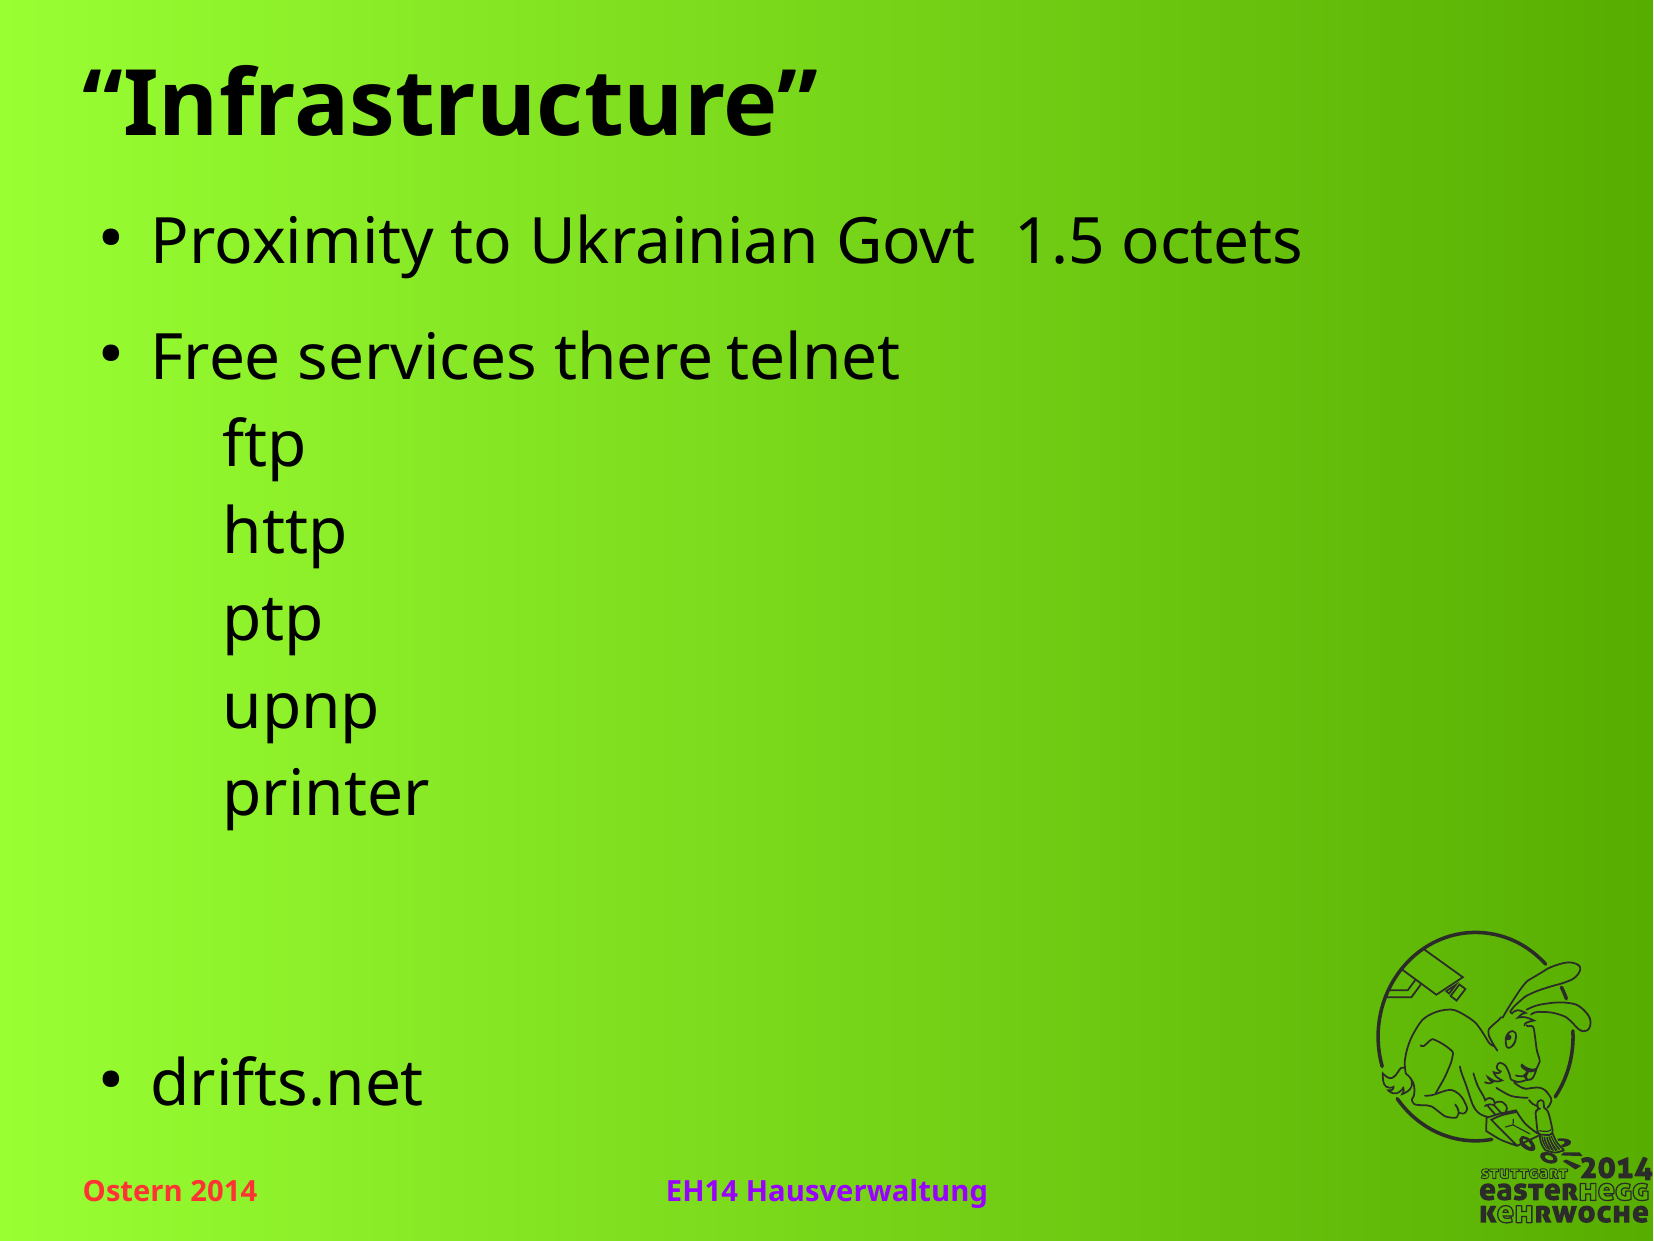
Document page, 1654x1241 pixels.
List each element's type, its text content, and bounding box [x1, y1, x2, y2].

title Party Stats [77, 0, 81, 1240]
list Proximity to Ukrainian Govt 1.5 octets Free services there telnet ftp http ptp upnp printer drifts.net [82, 195, 1571, 1131]
title “Infrastructure” [82, 49, 1571, 151]
